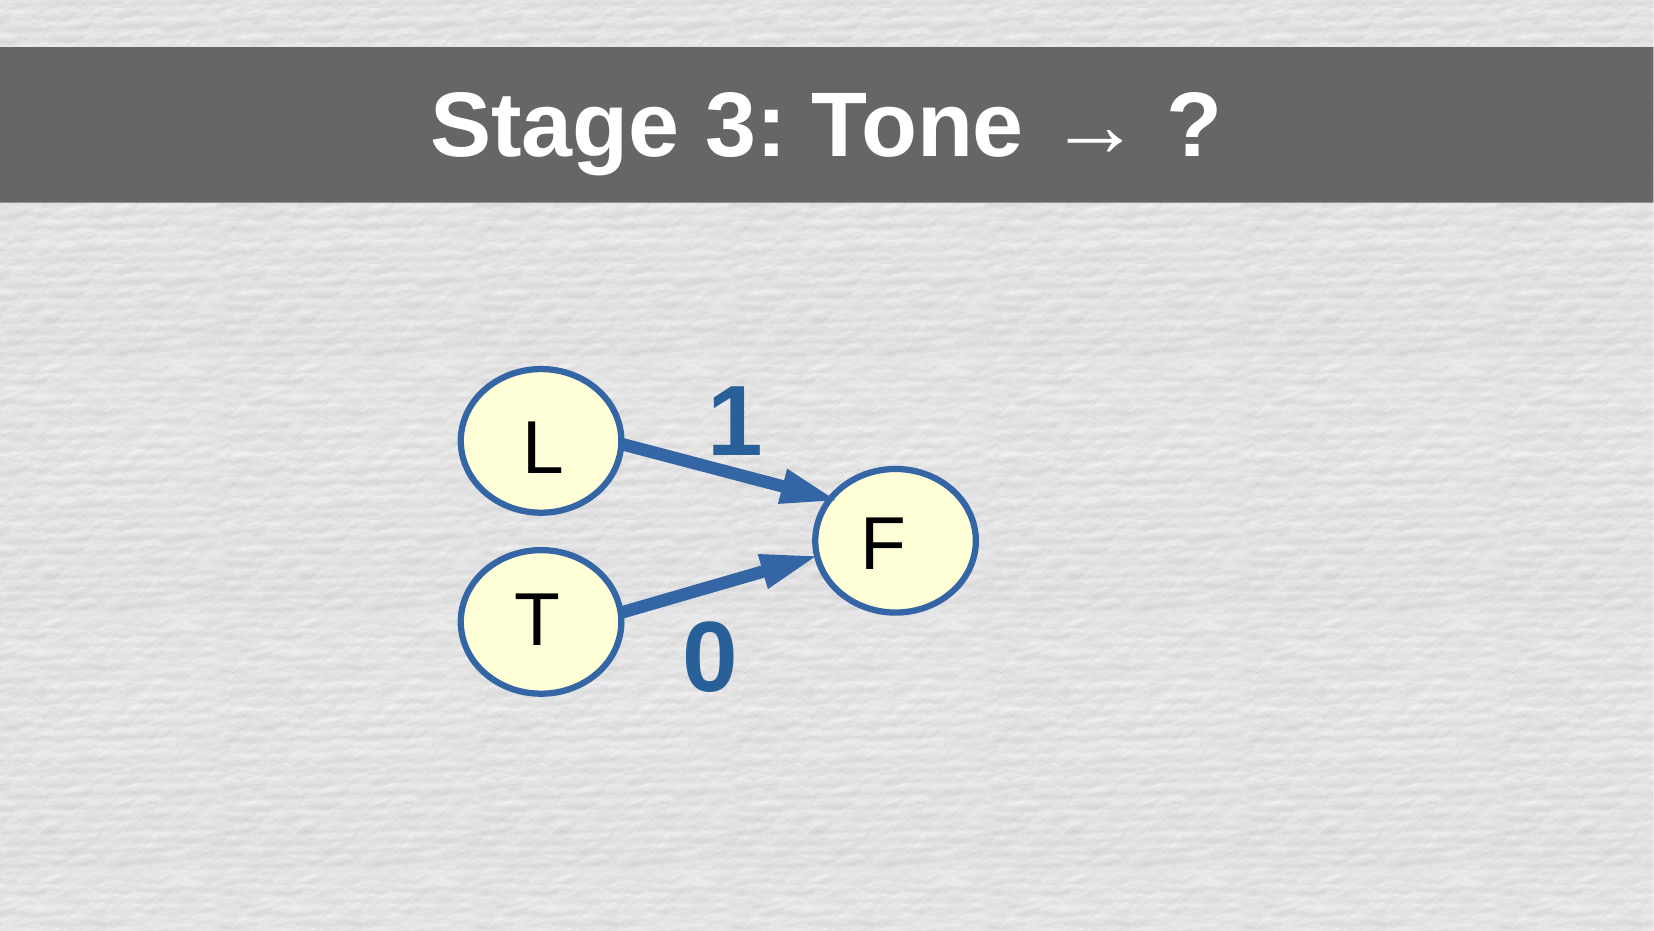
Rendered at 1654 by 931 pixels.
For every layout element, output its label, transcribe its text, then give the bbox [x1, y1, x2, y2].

text_box 0 [668, 593, 742, 721]
title Stage 3: Tone → ? [0, 47, 1654, 203]
text_box F [845, 493, 929, 613]
text_box T [499, 570, 587, 670]
text_box [815, 468, 976, 640]
text_box [460, 369, 622, 513]
picture [0, 0, 1654, 47]
picture [0, 203, 1654, 931]
text_box [460, 550, 622, 694]
text_box 1 [692, 357, 840, 485]
text_box L [507, 398, 587, 497]
